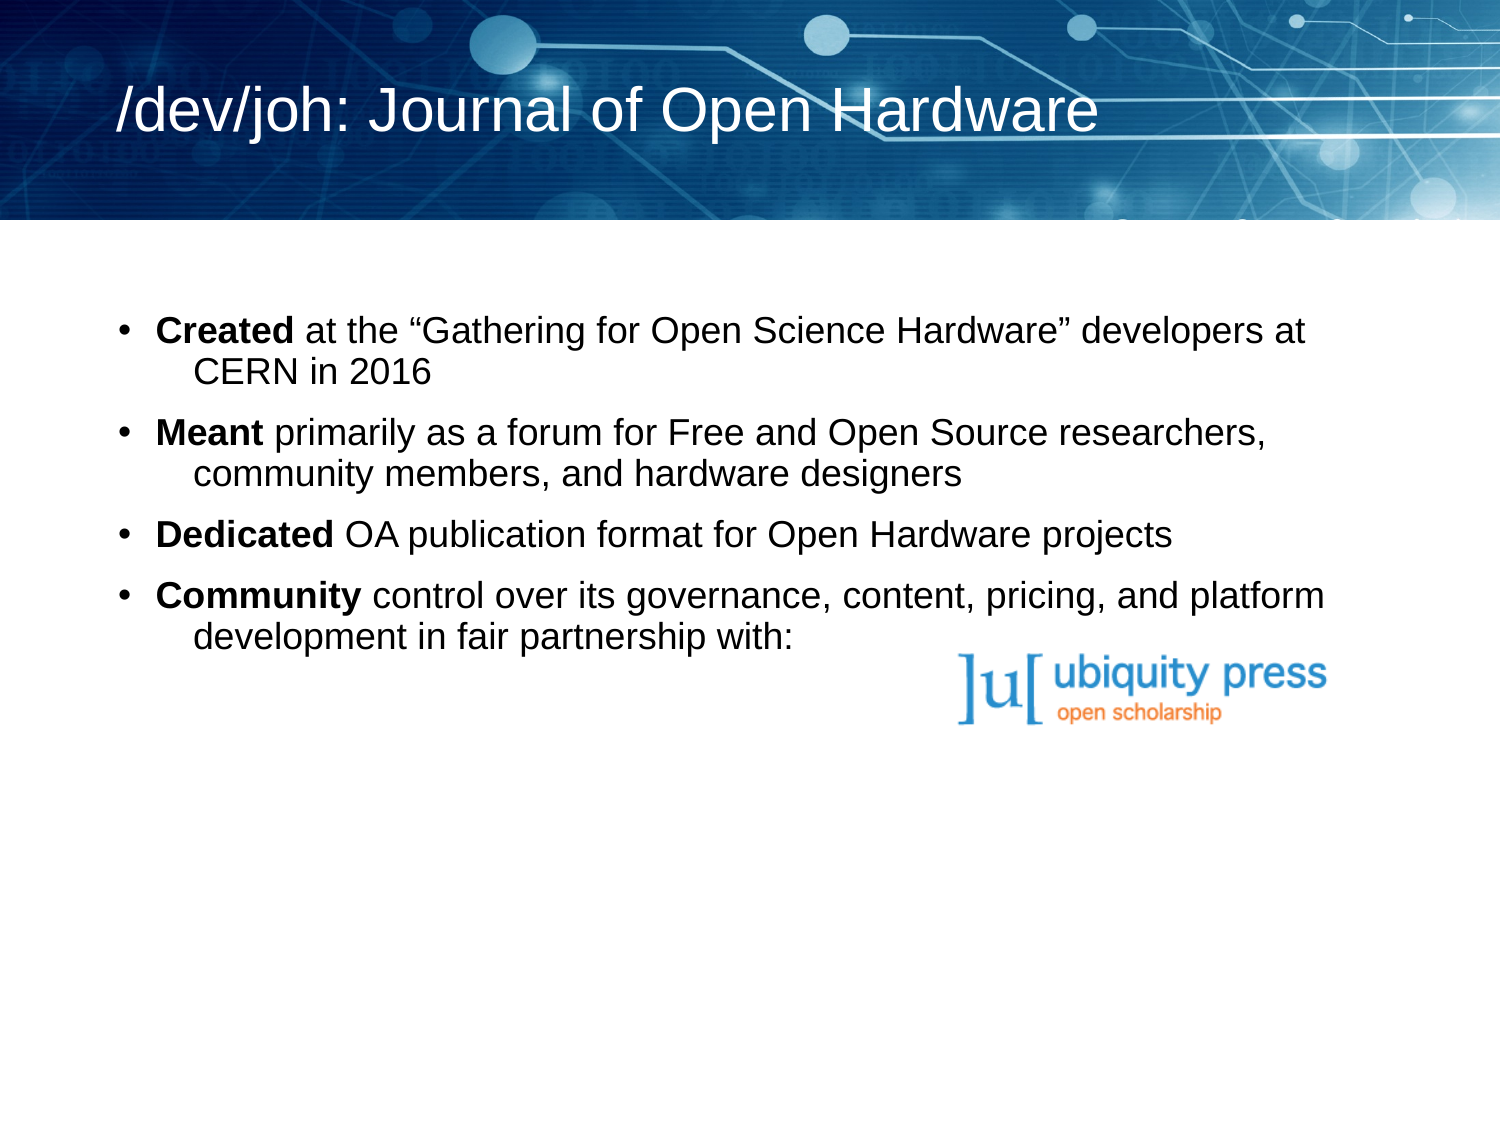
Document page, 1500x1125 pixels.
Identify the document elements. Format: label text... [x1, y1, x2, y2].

picture [0, 0, 1500, 220]
picture [955, 652, 1330, 727]
title /dev/joh: Journal of Open Hardware [101, 2, 1395, 220]
list Created at the “Gathering for Open Science Hardware” developers at CERN in 2016 Meant primarily as a forum for Free and Open Source researchers, community members, and hardware designers Dedicated OA publication format for Open Hardware projects Community control over its governance, content, pricing, and platform development in fair partnership with: [103, 304, 1436, 1039]
